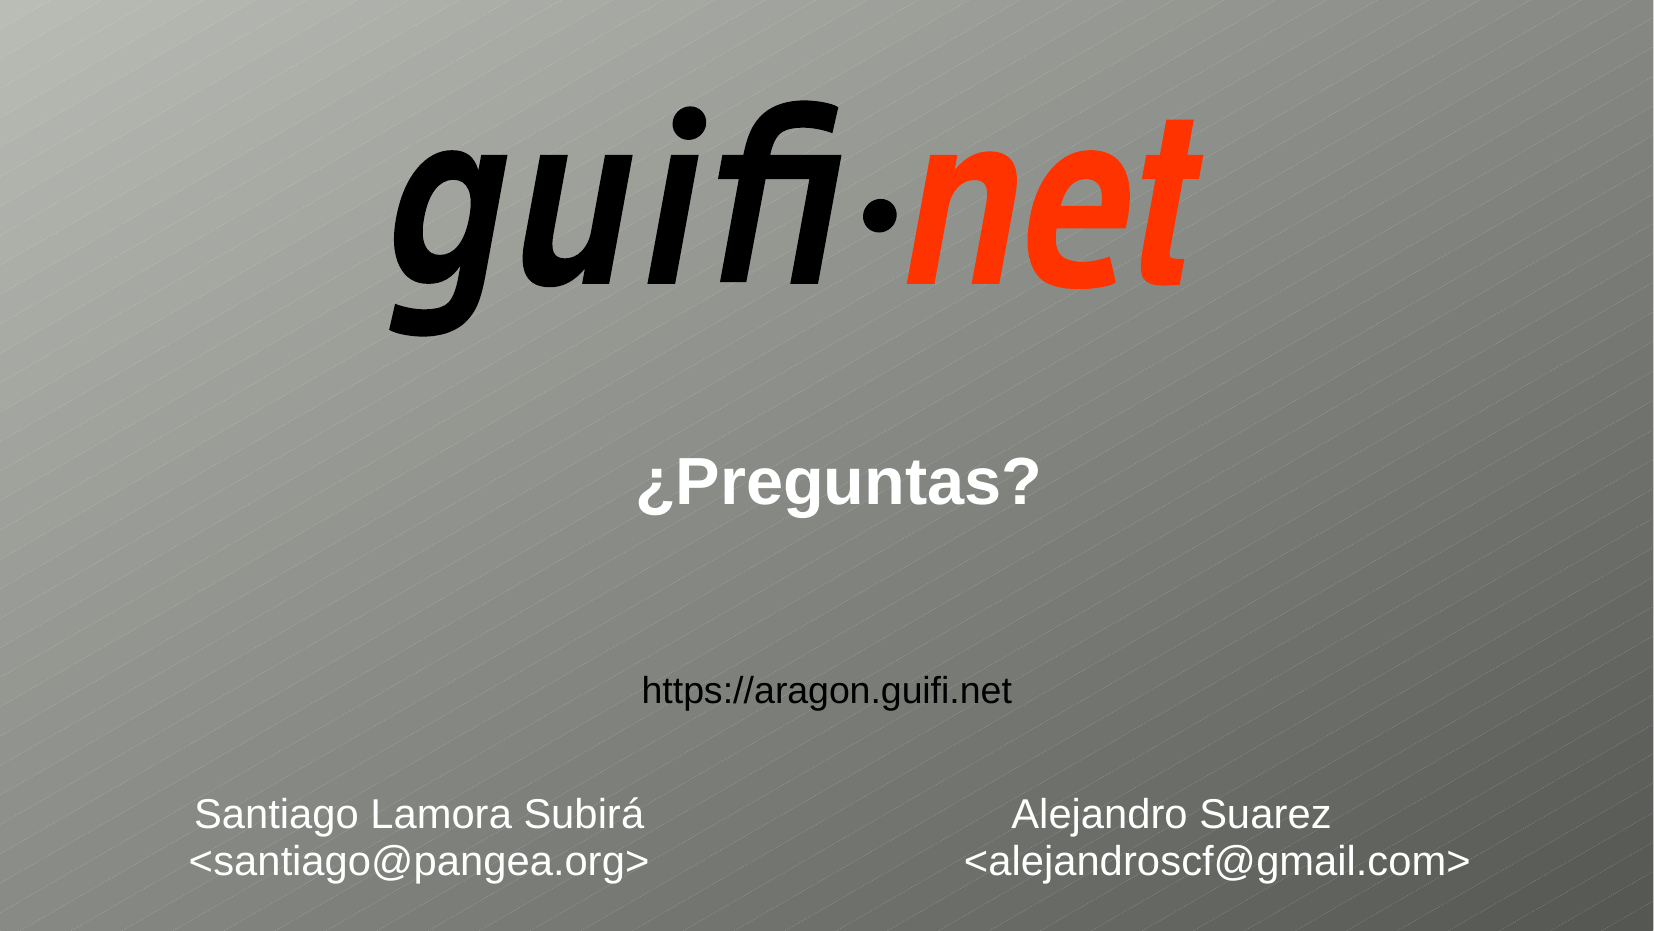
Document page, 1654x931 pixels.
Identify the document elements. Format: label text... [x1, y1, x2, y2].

text_box Santiago Lamora Subirá <santiago@pangea.org> [20, 723, 819, 931]
text_box https://aragon.guifi.net [267, 661, 1386, 724]
title ¿Preguntas? [94, 277, 1583, 685]
text_box Alejandro Suarez <alejandroscf@gmail.com> [819, 723, 1617, 931]
